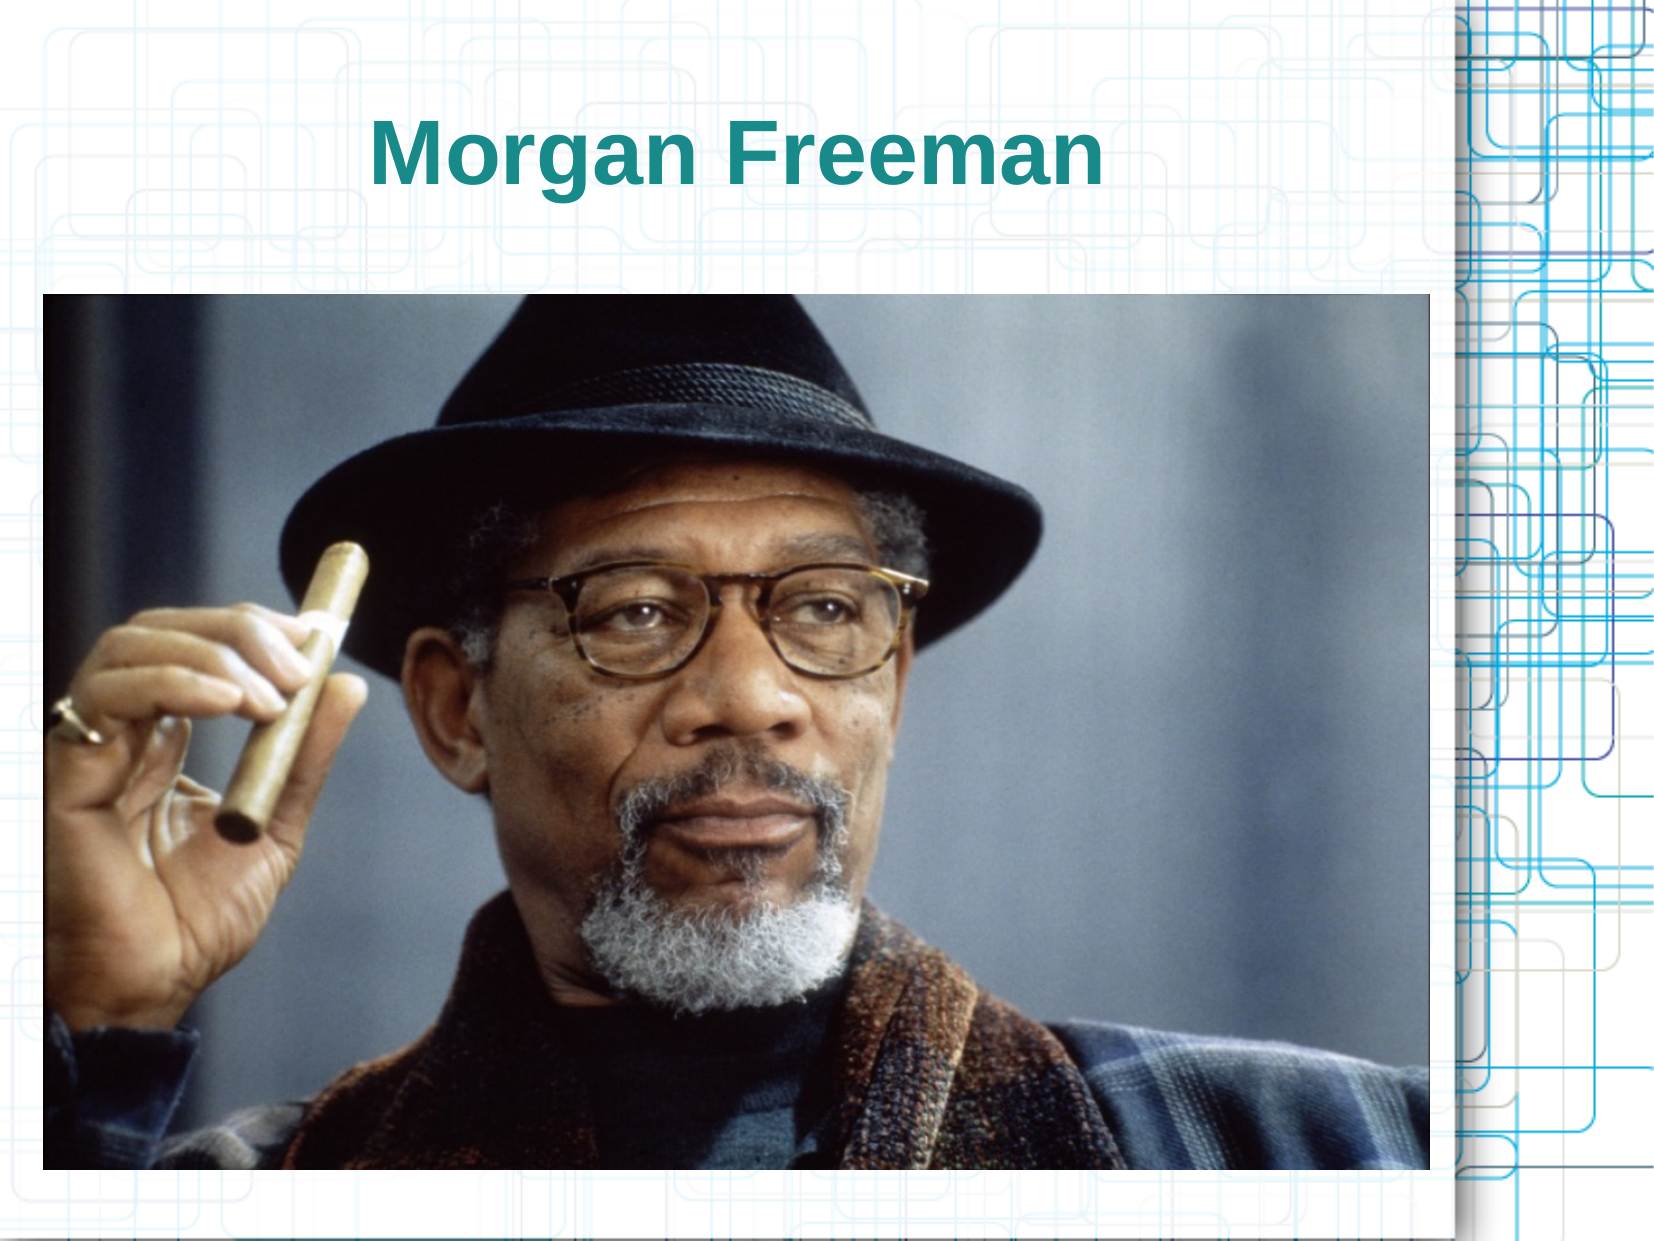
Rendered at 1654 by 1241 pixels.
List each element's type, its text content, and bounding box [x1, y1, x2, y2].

picture [0, 0, 1654, 1241]
title Morgan Freeman [59, 49, 1418, 257]
